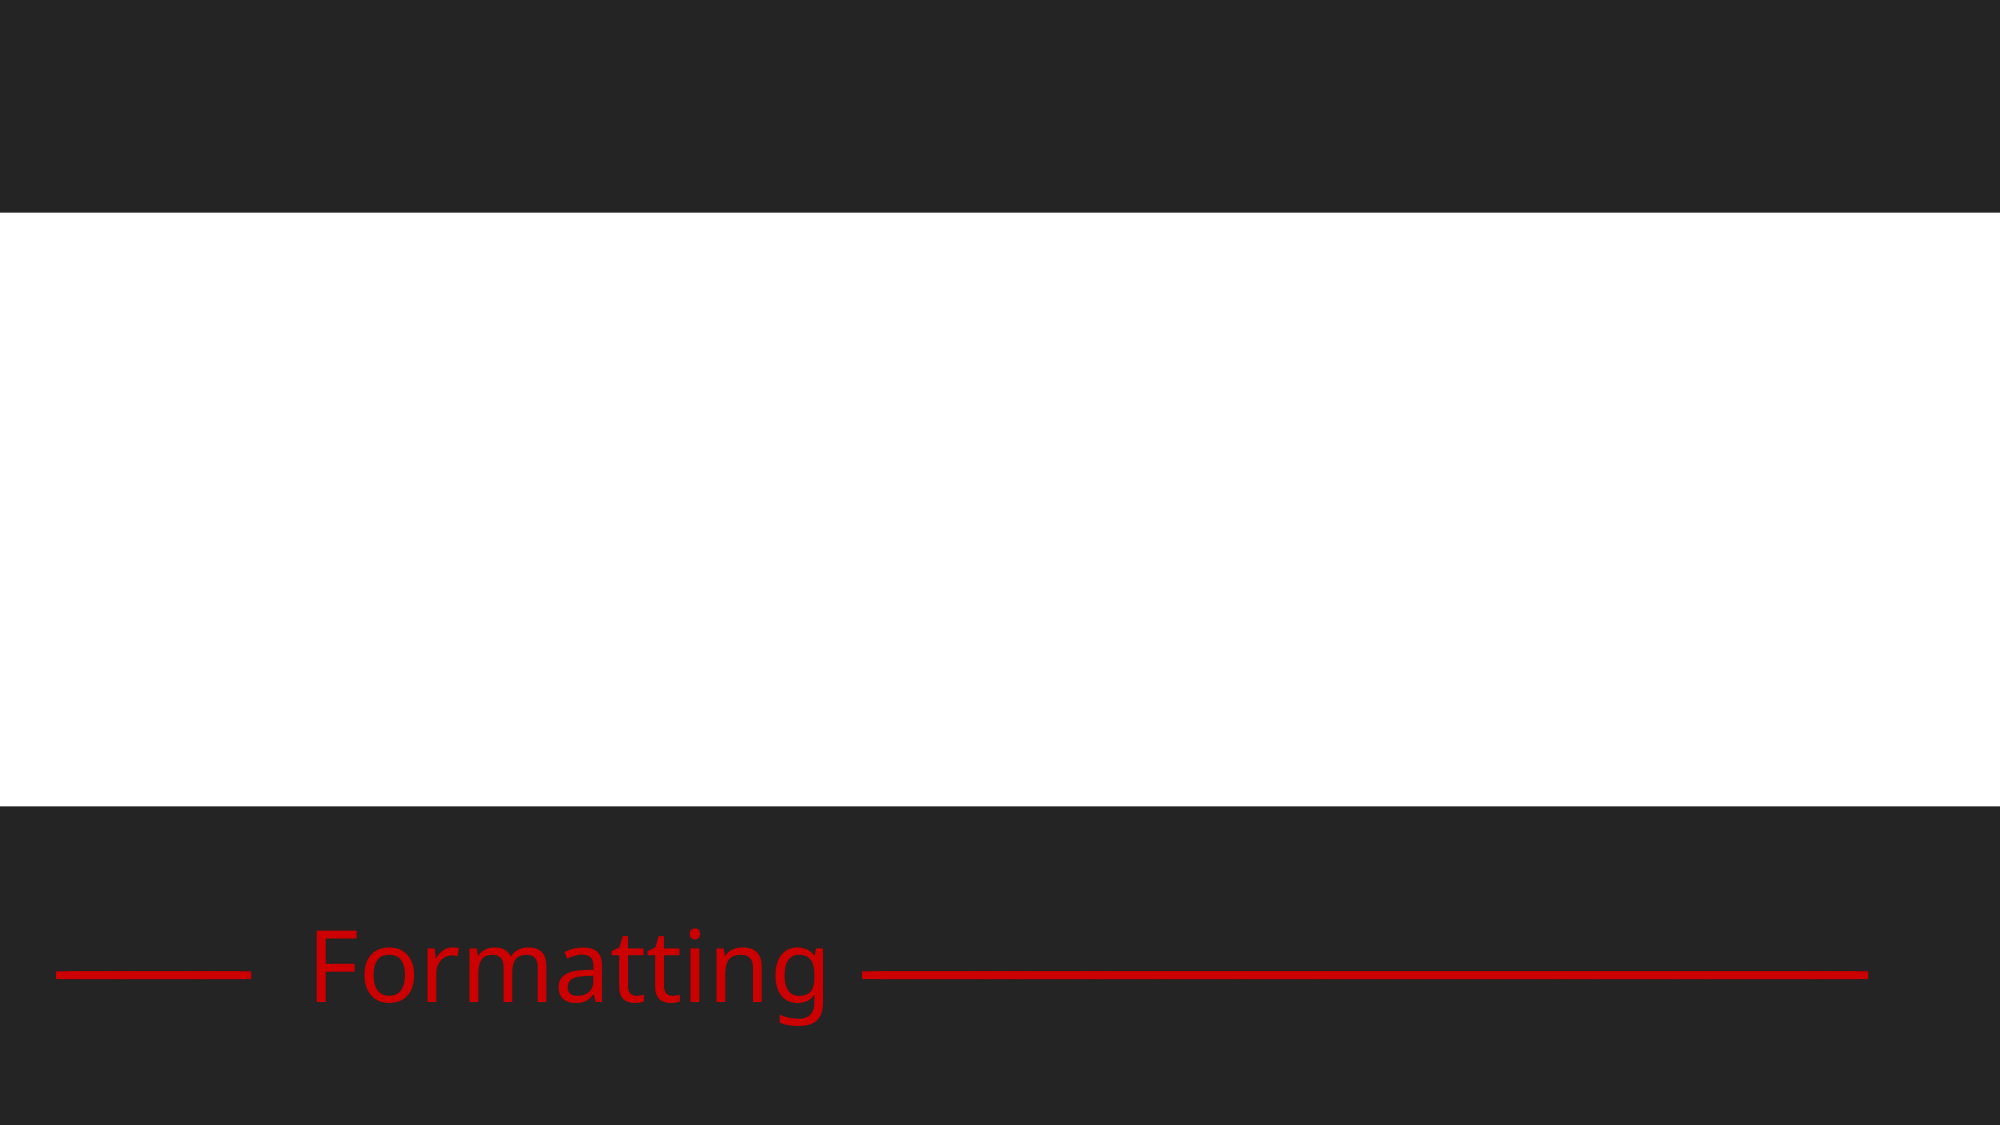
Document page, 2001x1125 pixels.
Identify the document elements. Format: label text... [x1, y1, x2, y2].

text_box [0, 806, 2000, 1125]
text_box ---------------- Formatting --------------------------------------------------------------------------------------- [37, 894, 1963, 1032]
text_box [0, 0, 2000, 213]
